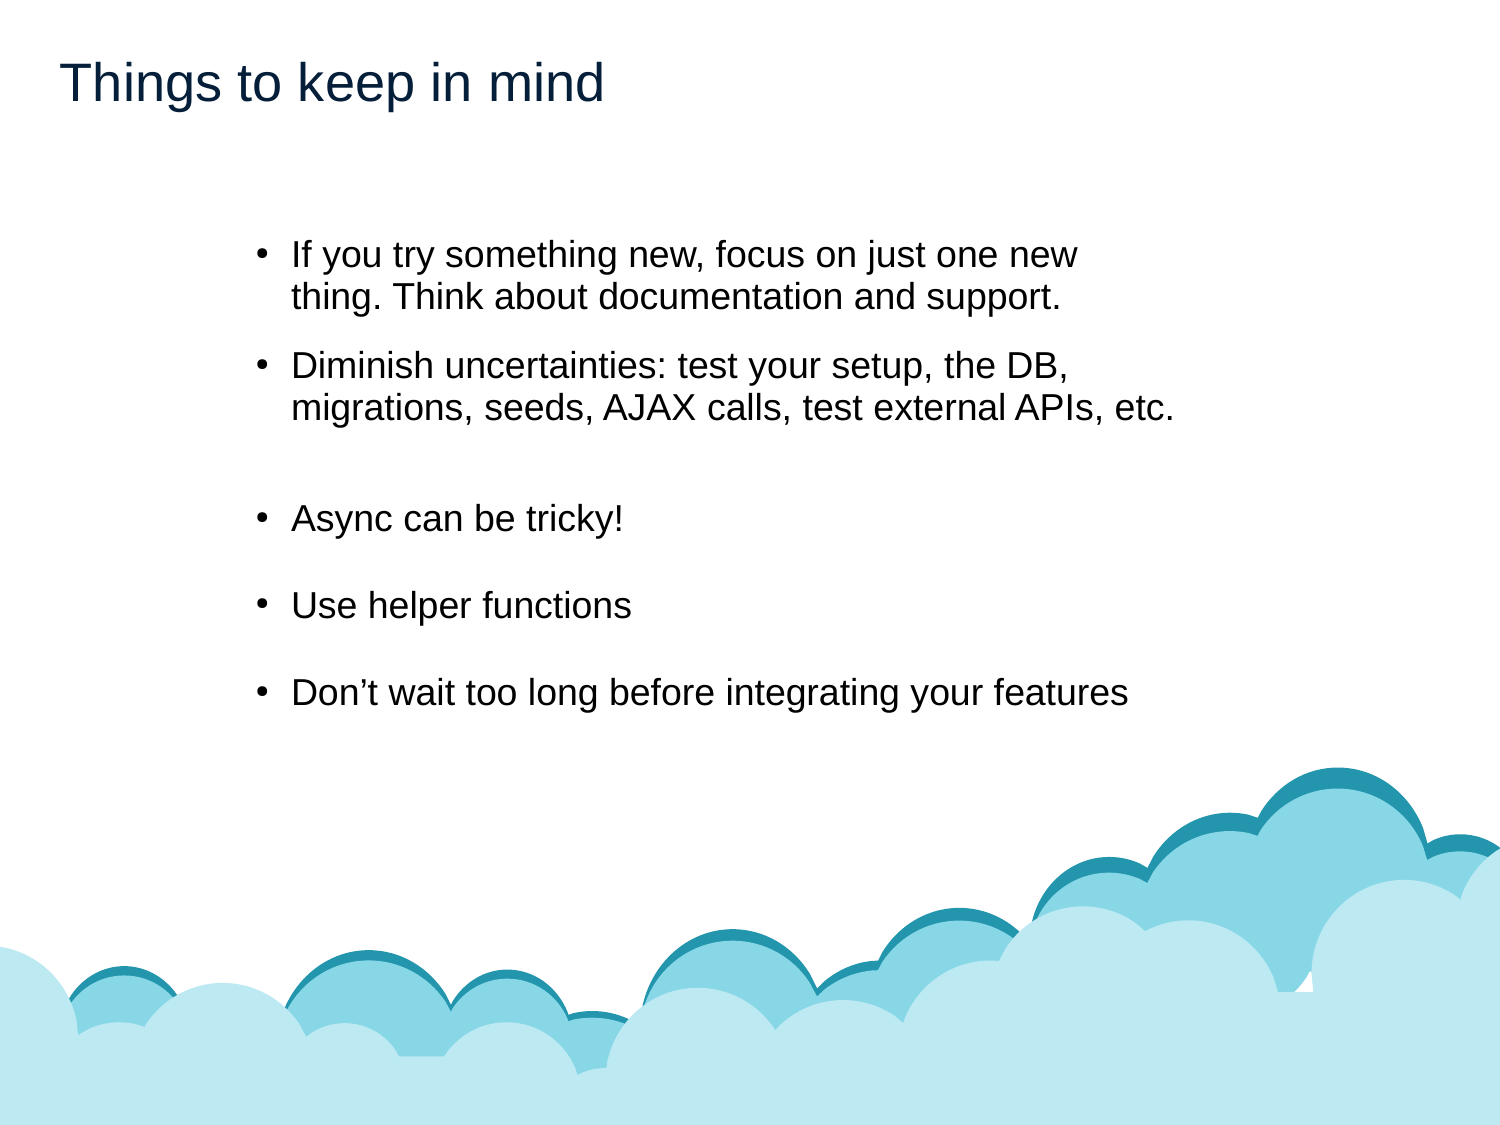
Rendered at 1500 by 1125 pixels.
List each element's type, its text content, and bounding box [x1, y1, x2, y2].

text_box Don’t wait too long before integrating your features [240, 663, 1277, 784]
text_box Async can be tricky! [240, 489, 1277, 565]
text_box Use helper functions [240, 576, 1277, 652]
text_box If you try something new, focus on just one new thing. Think about documentation and support. [240, 226, 1179, 326]
text_box Diminish uncertainties: test your setup, the DB, migrations, seeds, AJAX calls, test external APIs, etc. [240, 337, 1277, 479]
text_box Things to keep in mind [45, 45, 691, 136]
